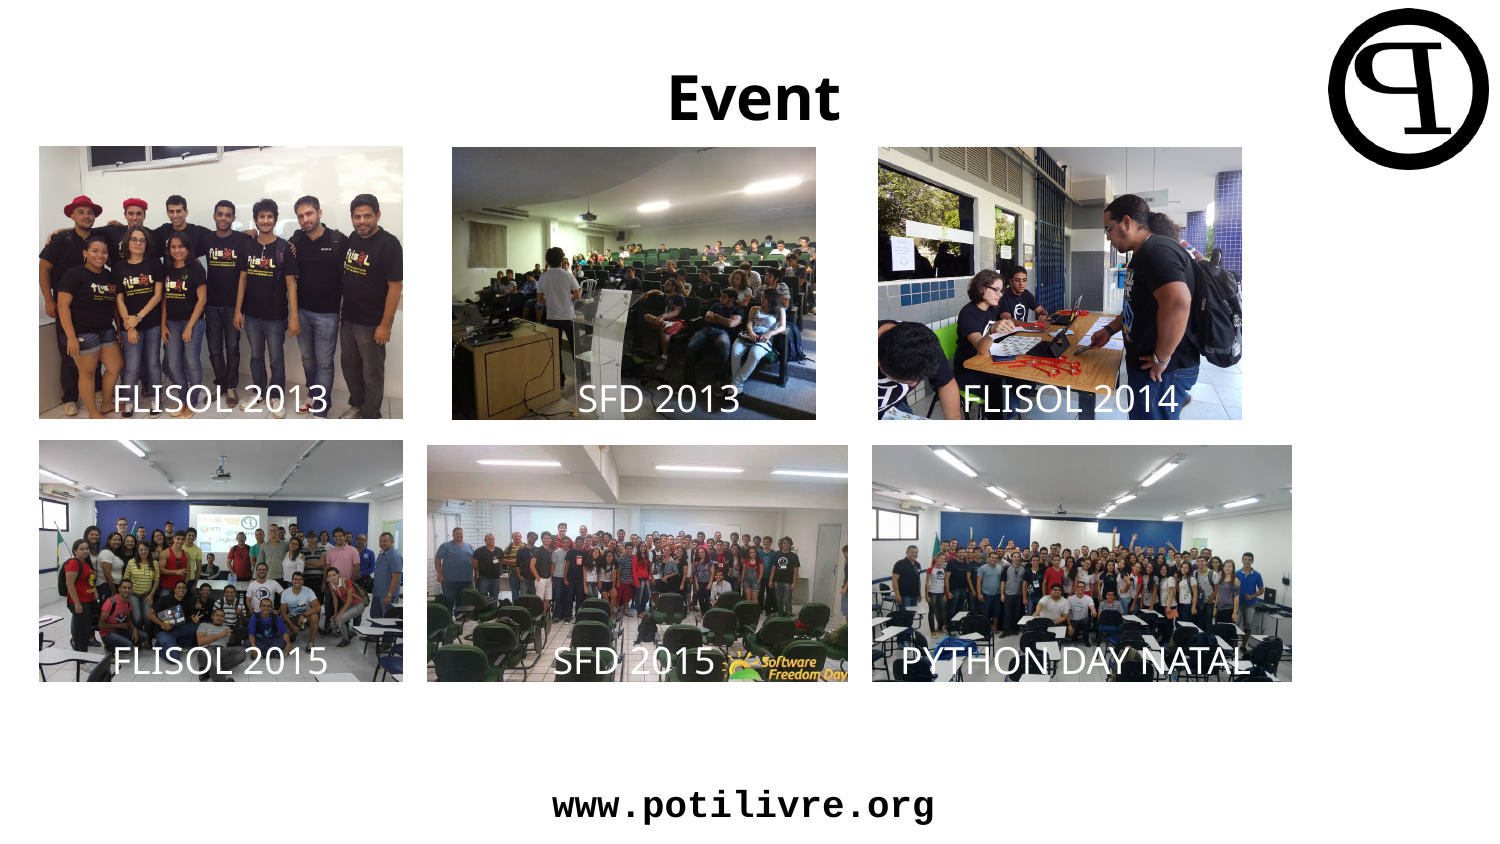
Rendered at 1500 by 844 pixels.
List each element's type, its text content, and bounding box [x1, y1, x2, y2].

title FLISOL 2014 [944, 359, 1197, 421]
picture [872, 445, 1292, 682]
picture [39, 146, 403, 419]
picture [452, 147, 816, 420]
title www.potilivre.org [537, 764, 974, 844]
picture [1328, 8, 1489, 170]
picture [878, 147, 1242, 420]
title FLISOL 2013 [94, 359, 347, 421]
title PYTHON DAY NATAL 2015 [872, 622, 1280, 684]
title SFD 2013 [533, 359, 786, 421]
title FLISOL 2015 [94, 622, 347, 684]
title SFD 2015 [508, 622, 761, 684]
picture [427, 445, 848, 682]
title Eventos [651, 42, 885, 135]
picture [39, 440, 403, 682]
